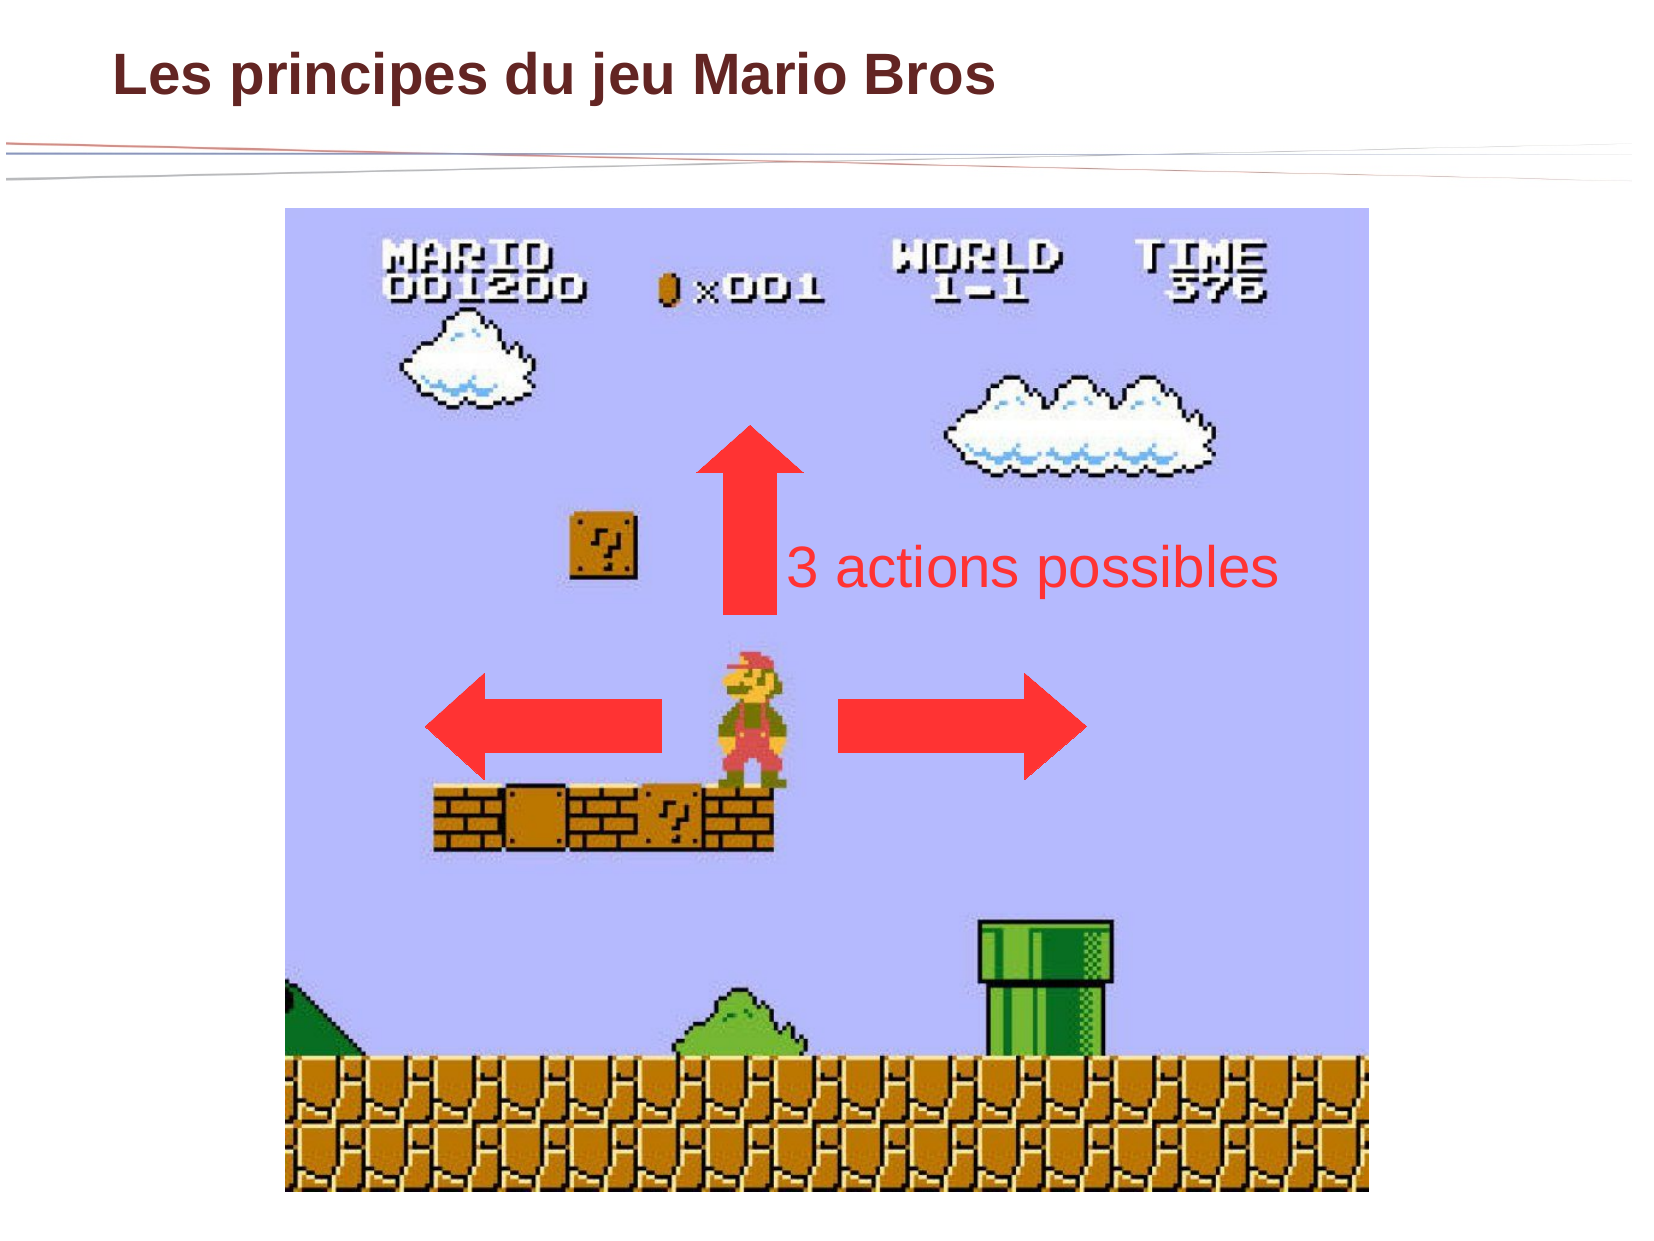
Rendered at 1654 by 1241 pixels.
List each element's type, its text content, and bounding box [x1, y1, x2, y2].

text_box [425, 673, 662, 780]
title Les principes du jeu Mario Bros [0, 11, 1111, 130]
text_box 3 actions possibles [771, 527, 1296, 674]
picture [6, 133, 1632, 1192]
text_box [696, 425, 804, 615]
text_box [838, 674, 1087, 780]
